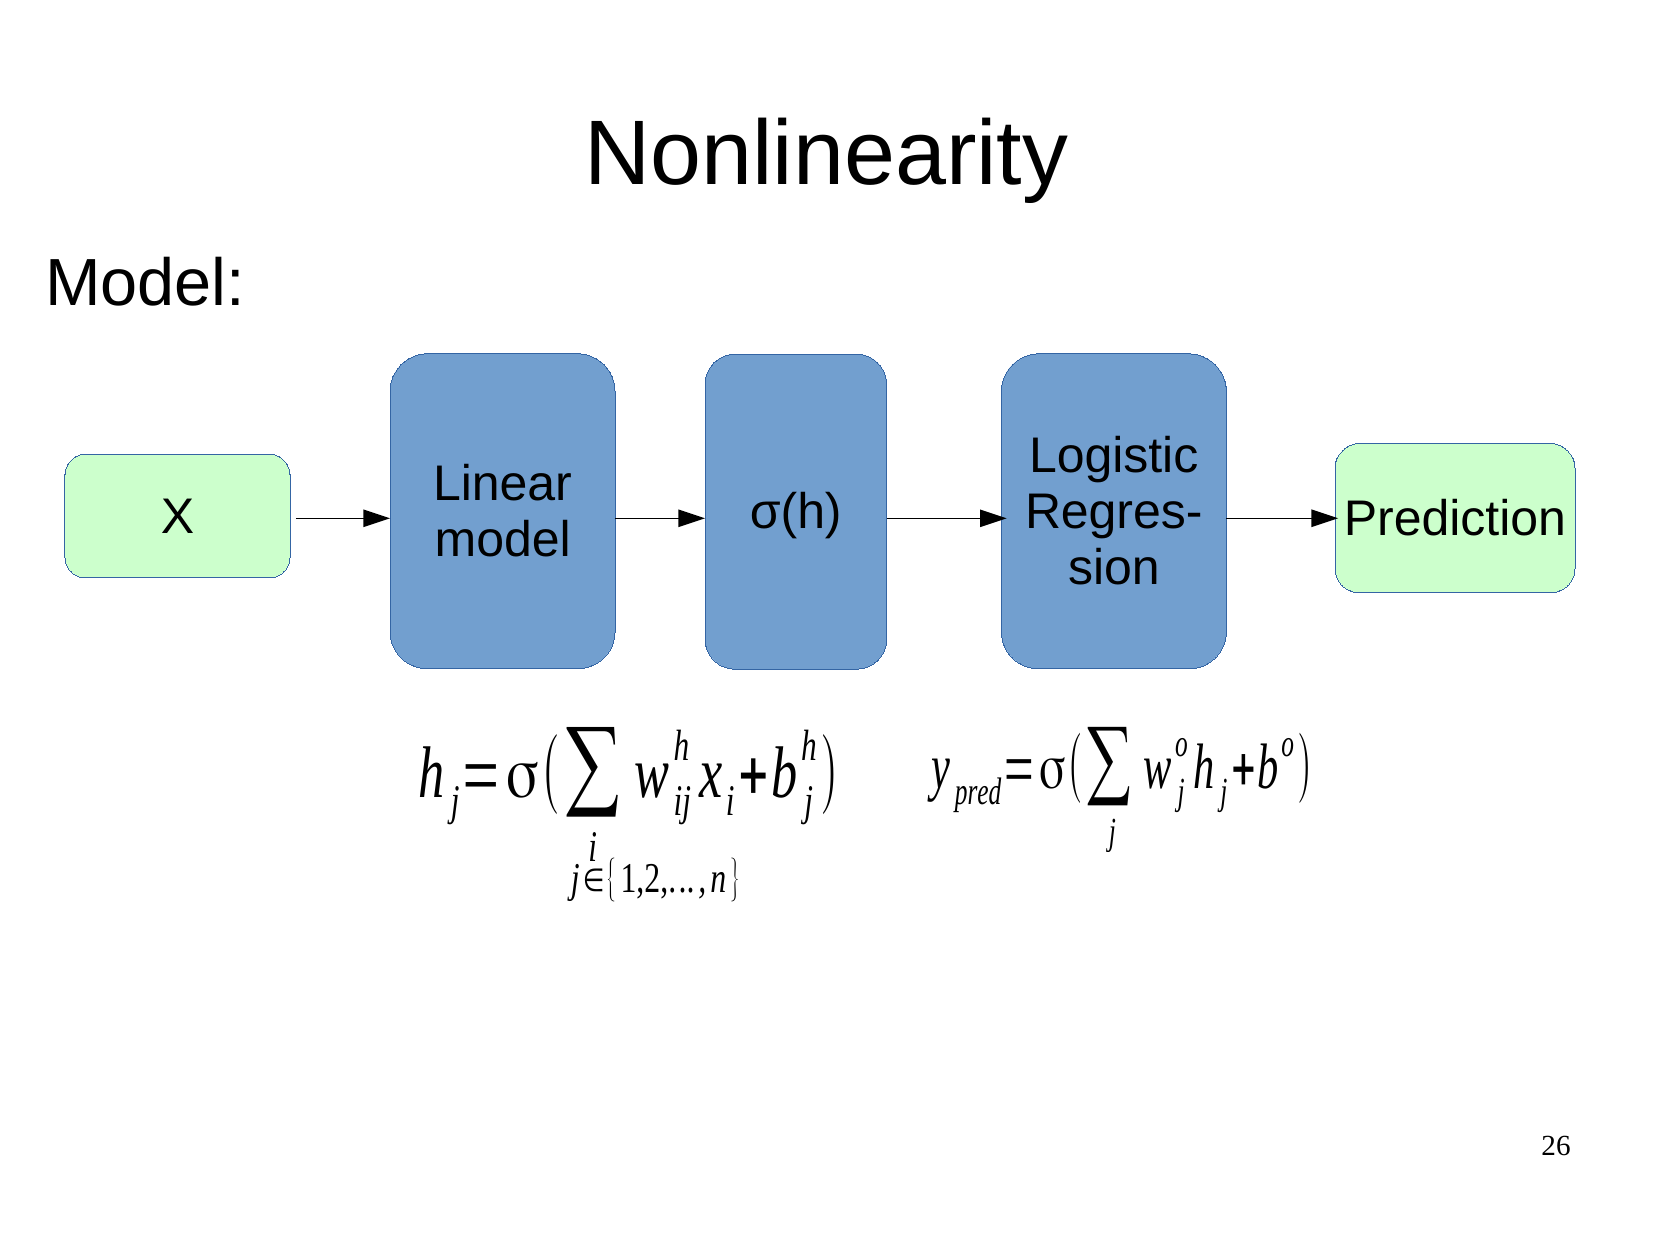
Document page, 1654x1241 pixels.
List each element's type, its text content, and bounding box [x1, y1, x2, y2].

chart [915, 720, 1322, 852]
text_box σ(h) [705, 354, 887, 670]
chart [405, 719, 850, 905]
text_box X [64, 454, 291, 578]
title Nonlinearity [82, 49, 1571, 257]
text_box Prediction [1335, 443, 1576, 593]
text_box Logistic Regres- sion [1001, 353, 1227, 669]
text_box Model: [45, 230, 676, 334]
text_box Linear model [390, 353, 616, 669]
